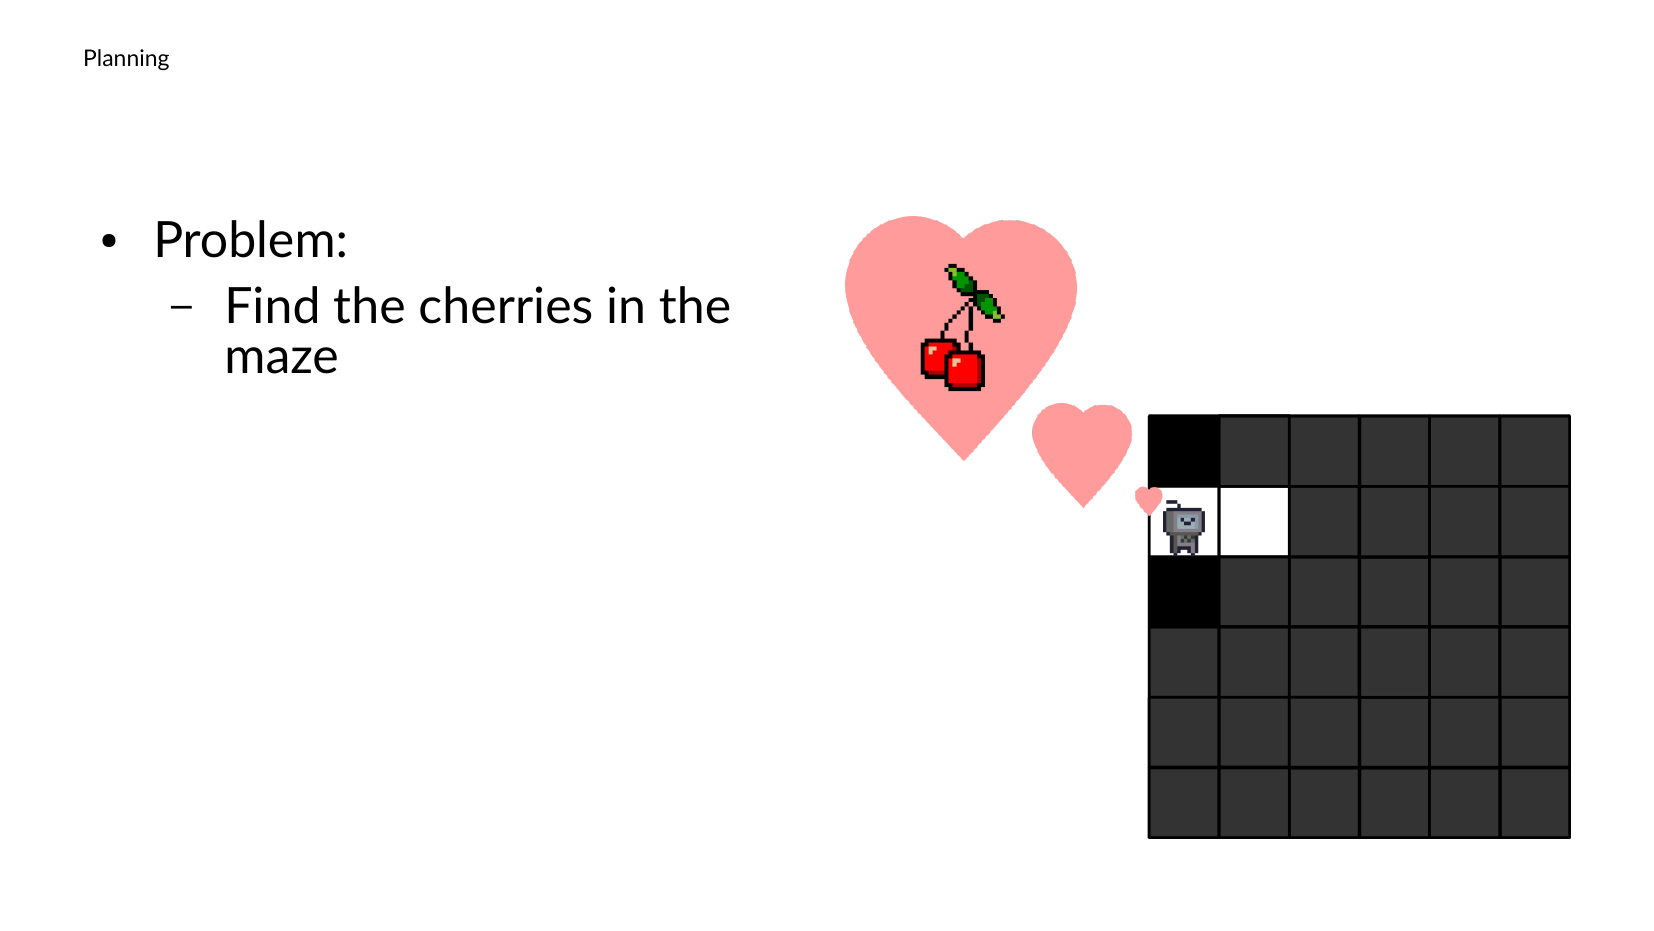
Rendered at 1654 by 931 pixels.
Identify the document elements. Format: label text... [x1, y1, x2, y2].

title Planning [83, 0, 1571, 119]
list Problem: Find the cherries in the maze [82, 217, 809, 839]
picture [845, 216, 1571, 839]
